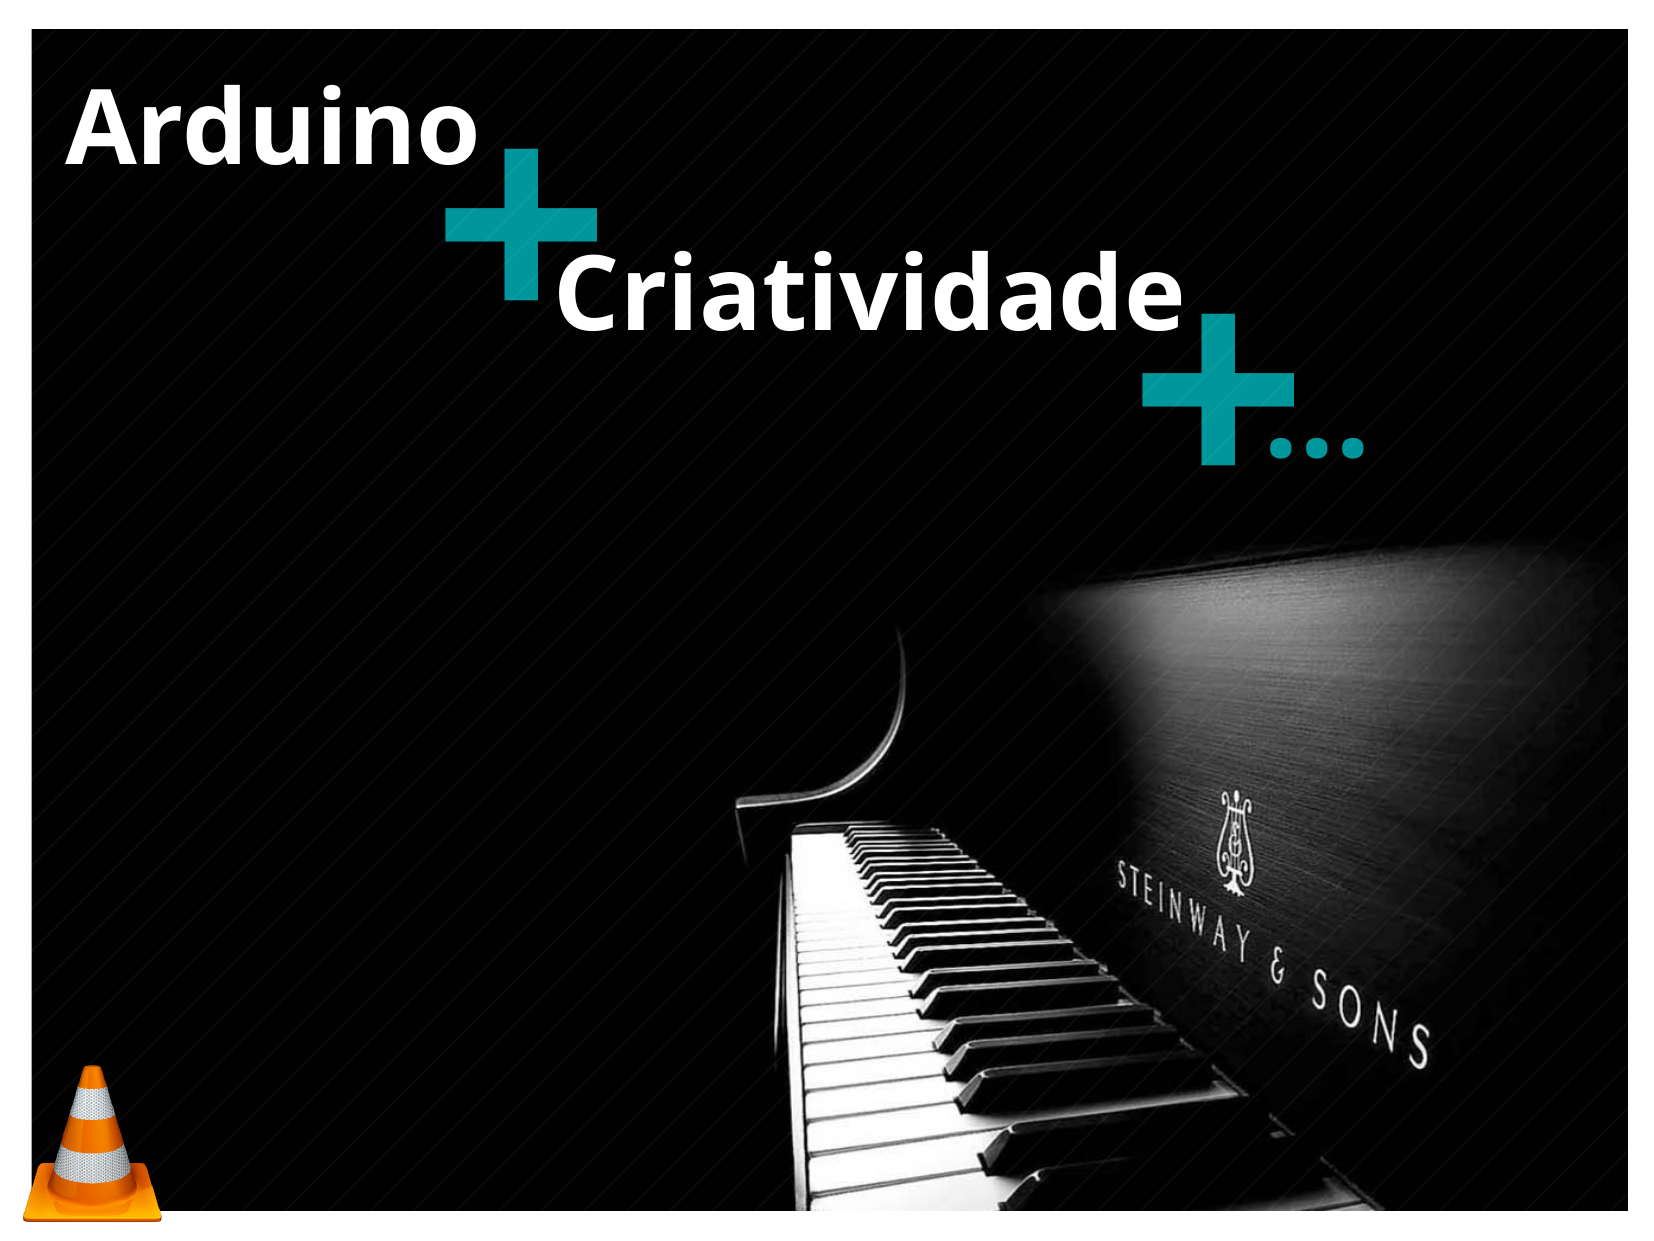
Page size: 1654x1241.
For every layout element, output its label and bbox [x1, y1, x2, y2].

picture [11, 1062, 173, 1224]
text_box [0, 0, 1654, 1241]
